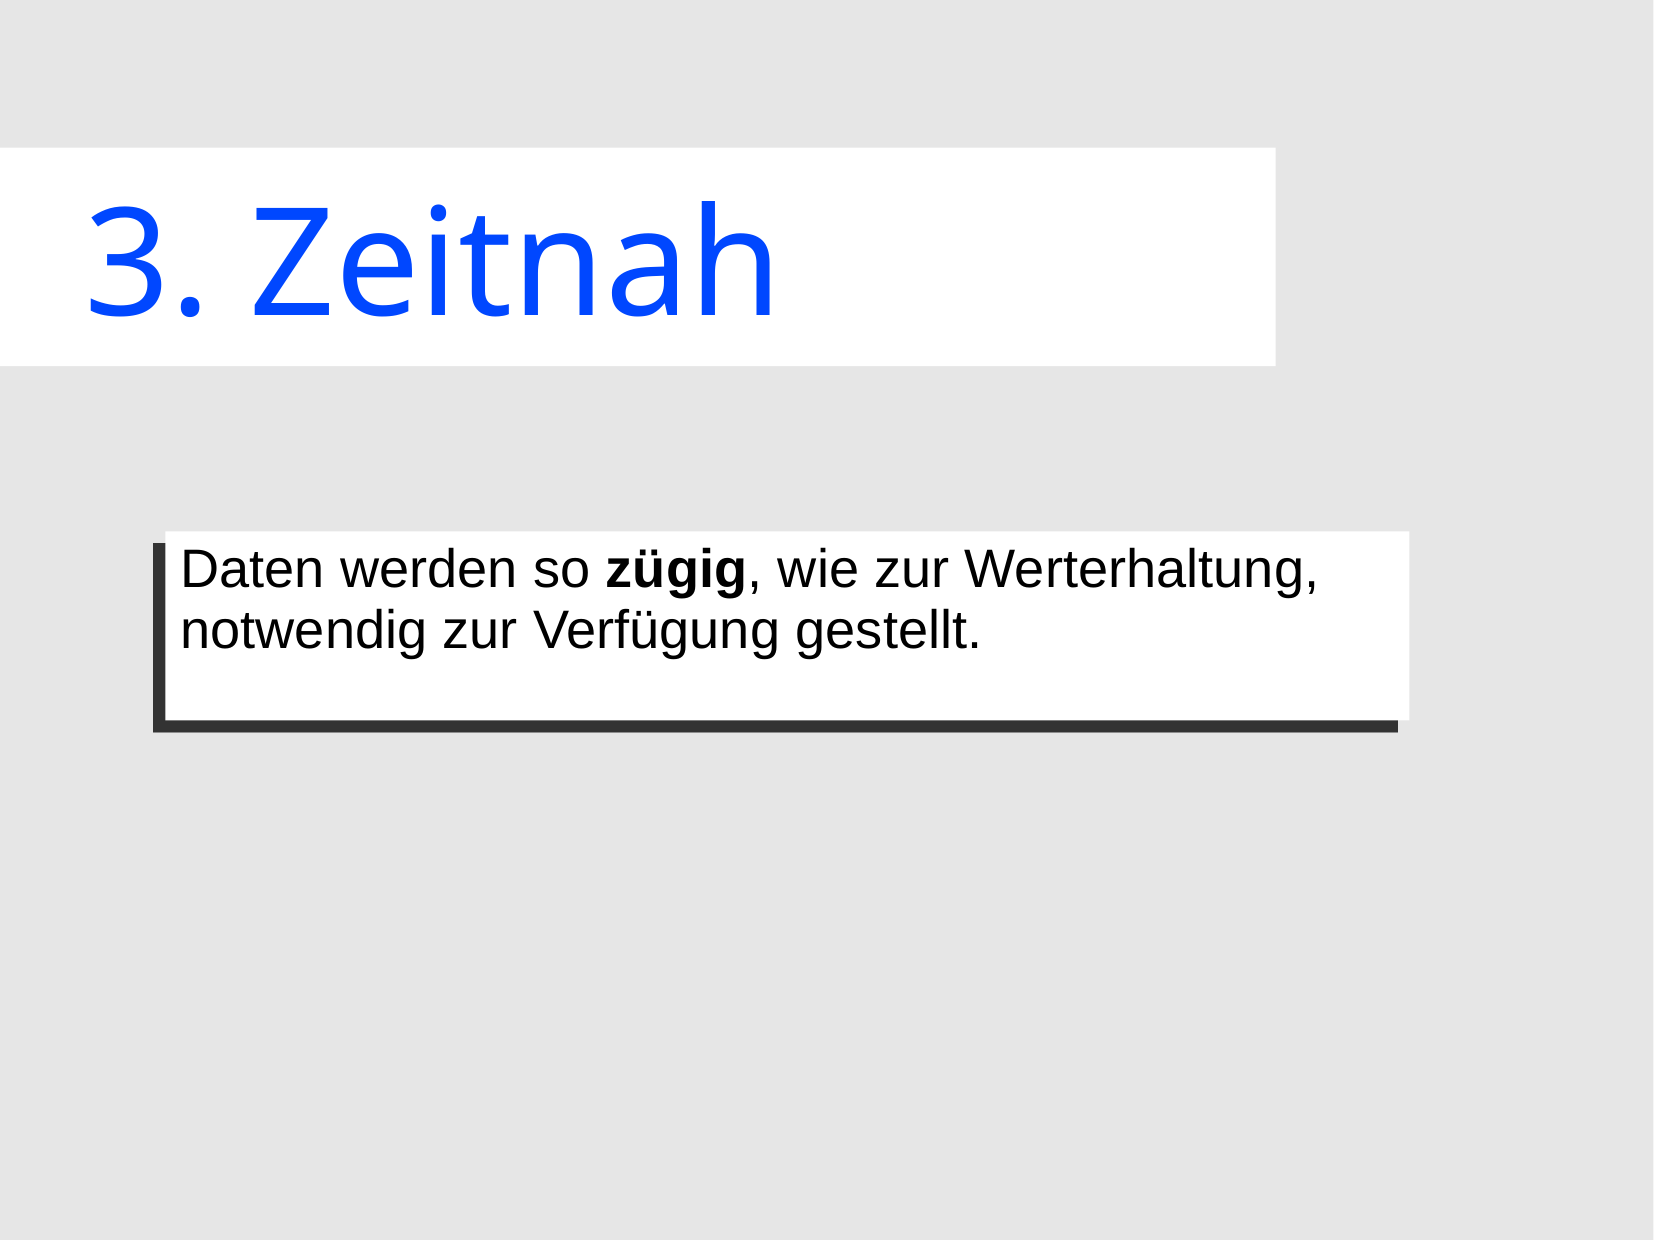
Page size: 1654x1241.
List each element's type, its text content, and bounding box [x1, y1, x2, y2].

text_box Daten werden so zügig, wie zur Werterhaltung, notwendig zur Verfügung gestellt. [165, 531, 1410, 721]
text_box 3. Zeitnah [0, 147, 1276, 367]
